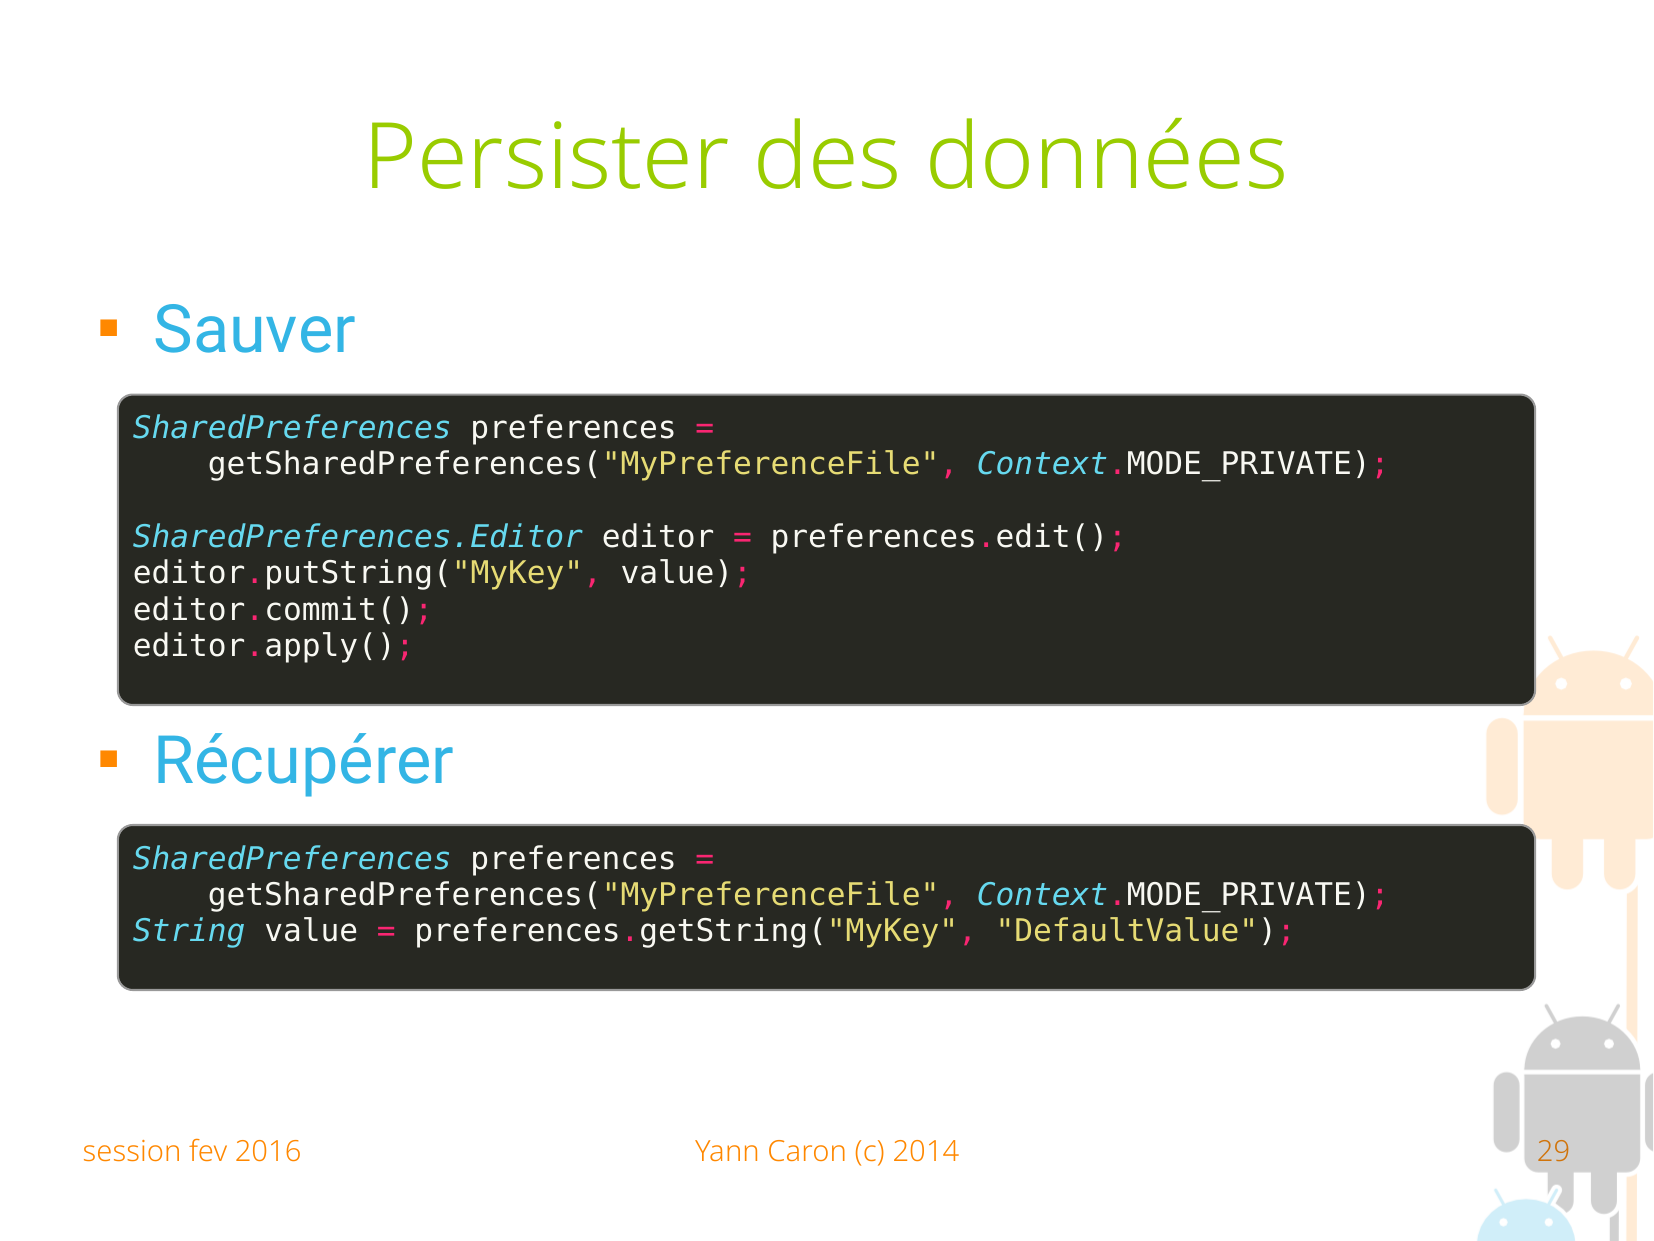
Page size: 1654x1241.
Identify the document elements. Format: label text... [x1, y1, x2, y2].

text_box SharedPreferences preferences = getSharedPreferences("MyPreferenceFile", Context.MODE_PRIVATE); String value = preferences.getString("MyKey", "DefaultValue"); [117, 825, 1536, 991]
title Persister des données [82, 49, 1571, 257]
text_box SharedPreferences preferences = getSharedPreferences("MyPreferenceFile", Context.MODE_PRIVATE); SharedPreferences.Editor editor = preferences.edit(); editor.putString("MyKey", value); editor.commit(); editor.apply(); [117, 394, 1536, 706]
picture [240, 423, 1654, 1241]
list Sauver Récupérer [82, 290, 1571, 1010]
